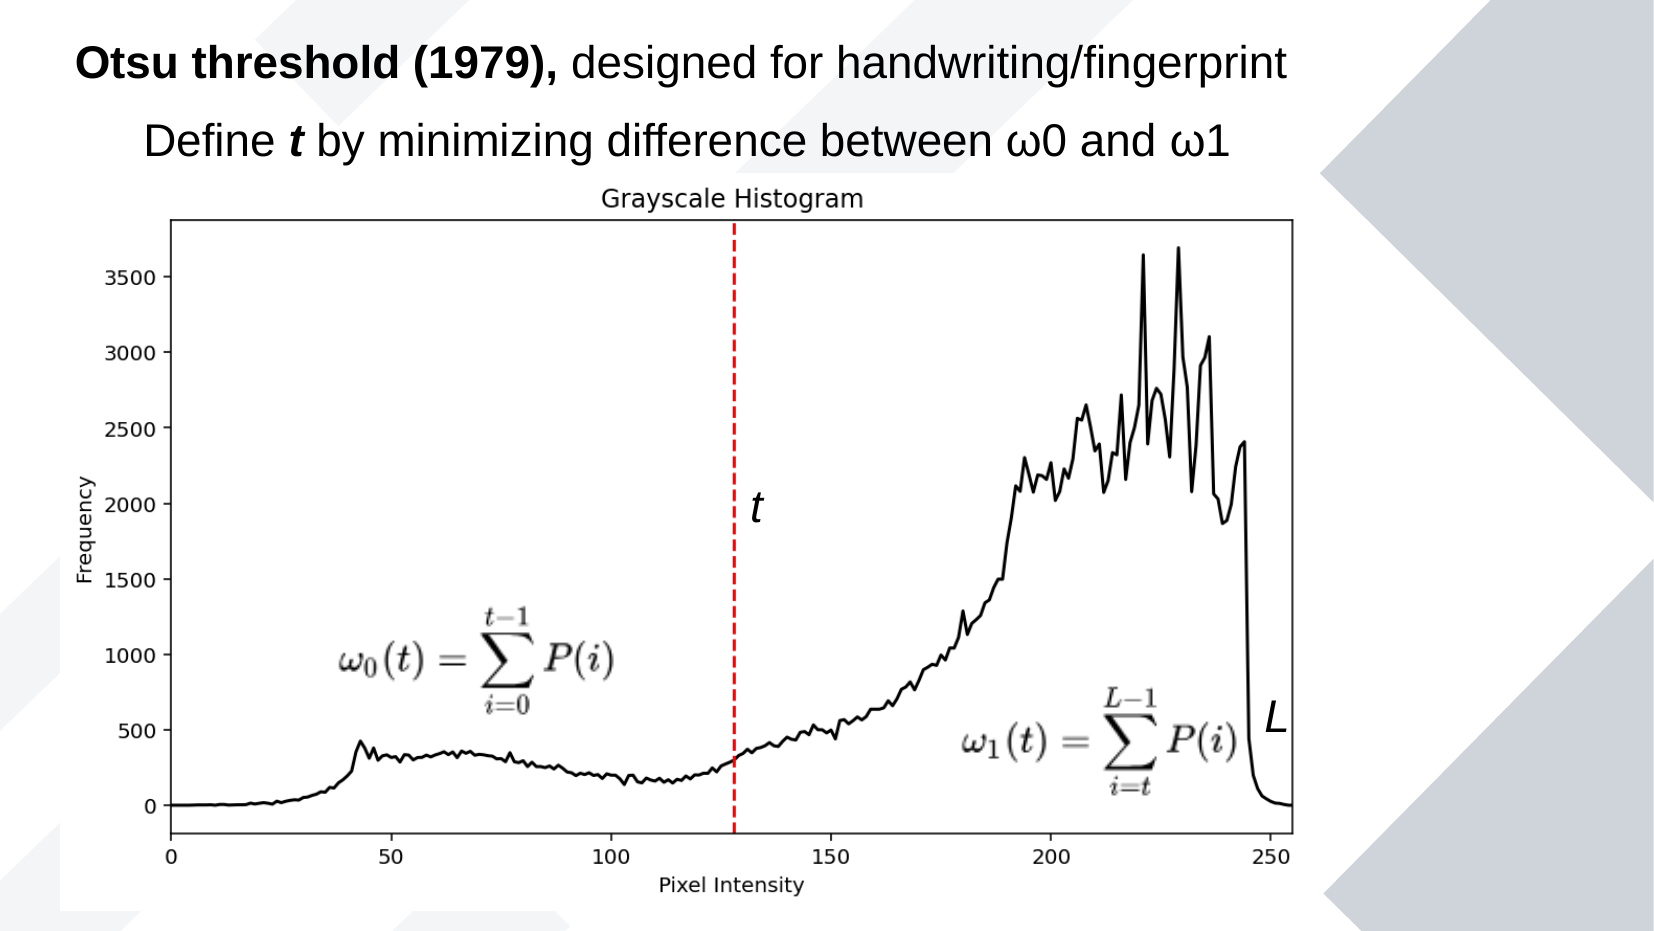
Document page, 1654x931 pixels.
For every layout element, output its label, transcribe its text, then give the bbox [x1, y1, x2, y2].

picture [60, 173, 1305, 911]
text_box Otsu threshold (1979), designed for handwriting/fingerprint [60, 30, 1605, 157]
text_box L [1249, 683, 1305, 750]
text_box t [735, 473, 778, 541]
text_box Define t by minimizing difference between ω0 and ω1 [128, 107, 1320, 225]
